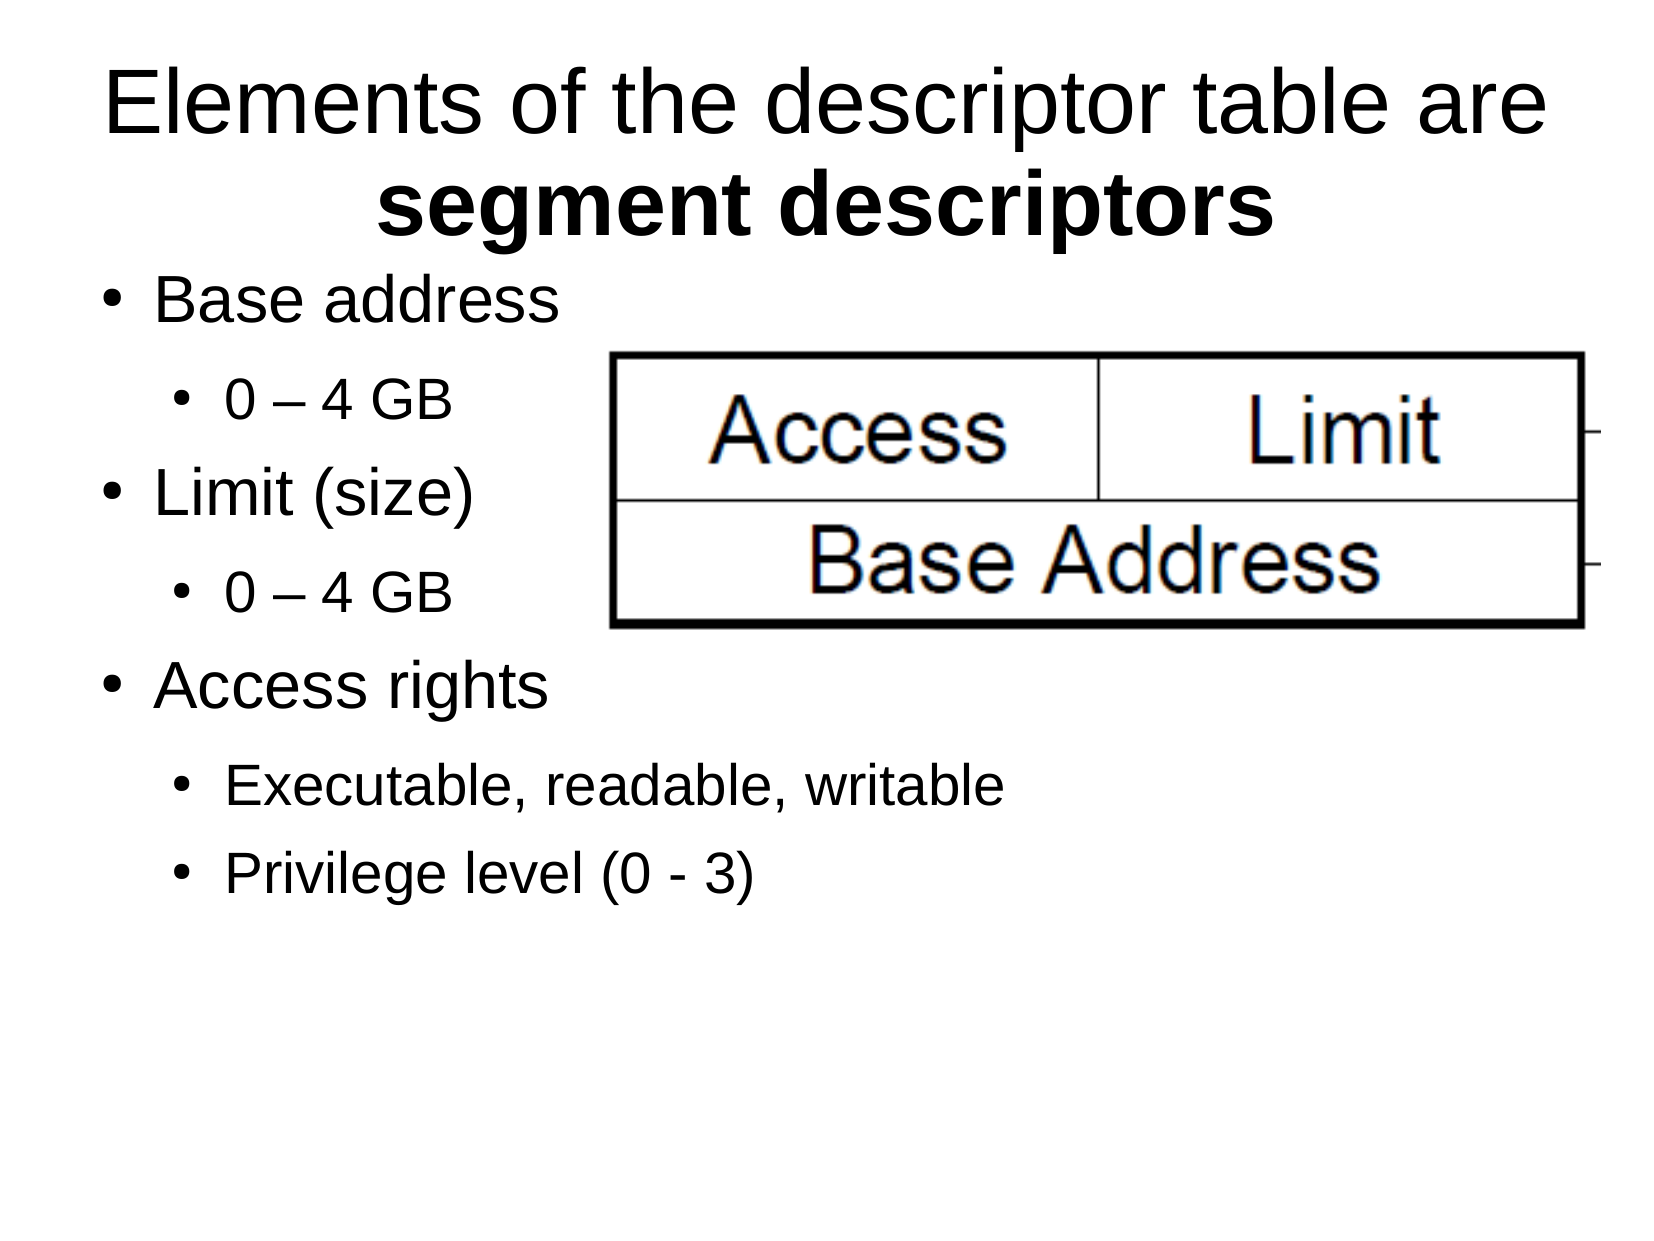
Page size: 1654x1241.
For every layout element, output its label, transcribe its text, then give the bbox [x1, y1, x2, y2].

list Base address 0 – 4 GB Limit (size) 0 – 4 GB Access rights Executable, readable, writable Privilege level (0 - 3) [82, 262, 1571, 1126]
title Elements of the descriptor table are segment descriptors [82, 49, 1571, 257]
picture [1571, 337, 1601, 640]
